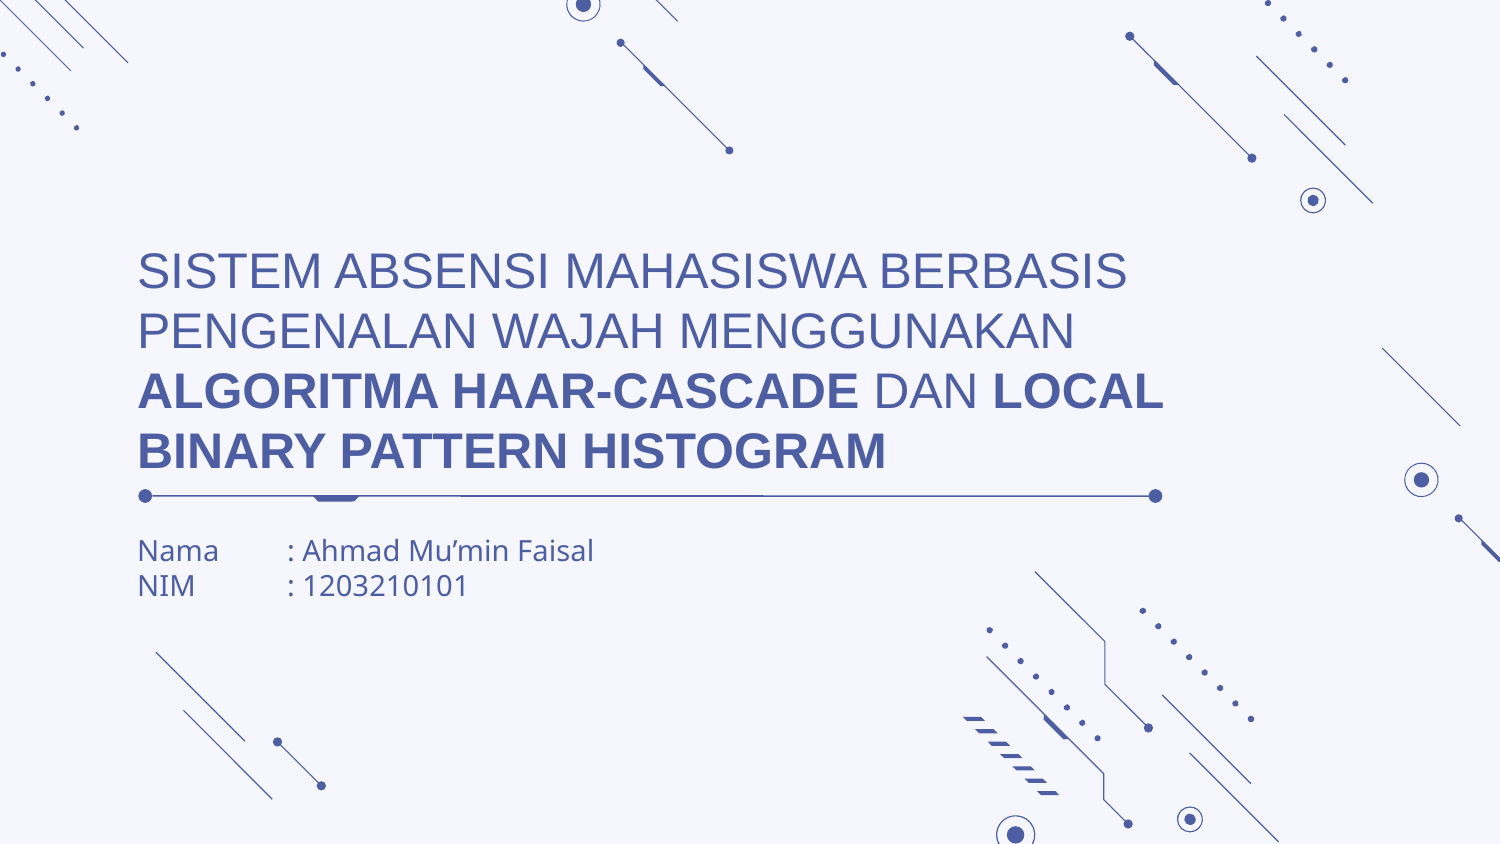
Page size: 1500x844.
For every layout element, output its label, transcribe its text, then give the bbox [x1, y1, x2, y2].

text_box [1155, 623, 1162, 630]
text_box [1186, 653, 1193, 661]
text_box [1189, 752, 1279, 843]
text_box [313, 497, 359, 502]
text_box [999, 754, 1023, 759]
text_box [1063, 704, 1070, 711]
text_box [183, 710, 273, 800]
text_box [987, 741, 1011, 746]
text_box [1036, 791, 1060, 796]
text_box [155, 651, 246, 742]
text_box [1048, 688, 1055, 696]
text_box [1094, 735, 1101, 742]
text_box [1001, 642, 1009, 649]
text_box [1201, 669, 1208, 676]
text_box [962, 716, 986, 721]
title SISTEM ABSENSI MAHASISWA BERBASIS PENGENALAN WAJAH MENGGUNAKAN ALGORITMA HAAR-CASCADE DAN LOCAL BINARY PATTERN HISTOGRAM [122, 238, 1263, 459]
text_box [1170, 638, 1177, 645]
text_box [1139, 607, 1146, 614]
text_box [1032, 673, 1040, 680]
text_box [1024, 778, 1047, 783]
text_box [1232, 700, 1239, 707]
text_box [1034, 571, 1154, 733]
text_box [1006, 826, 1025, 844]
text_box [1017, 657, 1024, 665]
text_box [975, 729, 998, 734]
text_box [986, 656, 1133, 829]
text_box [996, 815, 1036, 844]
text_box [1216, 684, 1224, 692]
text_box [138, 489, 153, 503]
text_box [1012, 766, 1035, 771]
text_box [272, 737, 326, 791]
subtitle Nama : Ahmad Mu’min Faisal NIM : 1203210101 [122, 531, 1263, 606]
text_box [1148, 489, 1163, 503]
text_box [1247, 715, 1255, 723]
text_box [1161, 694, 1252, 785]
text_box [1176, 806, 1203, 833]
text_box [986, 627, 993, 634]
text_box [1079, 719, 1086, 727]
